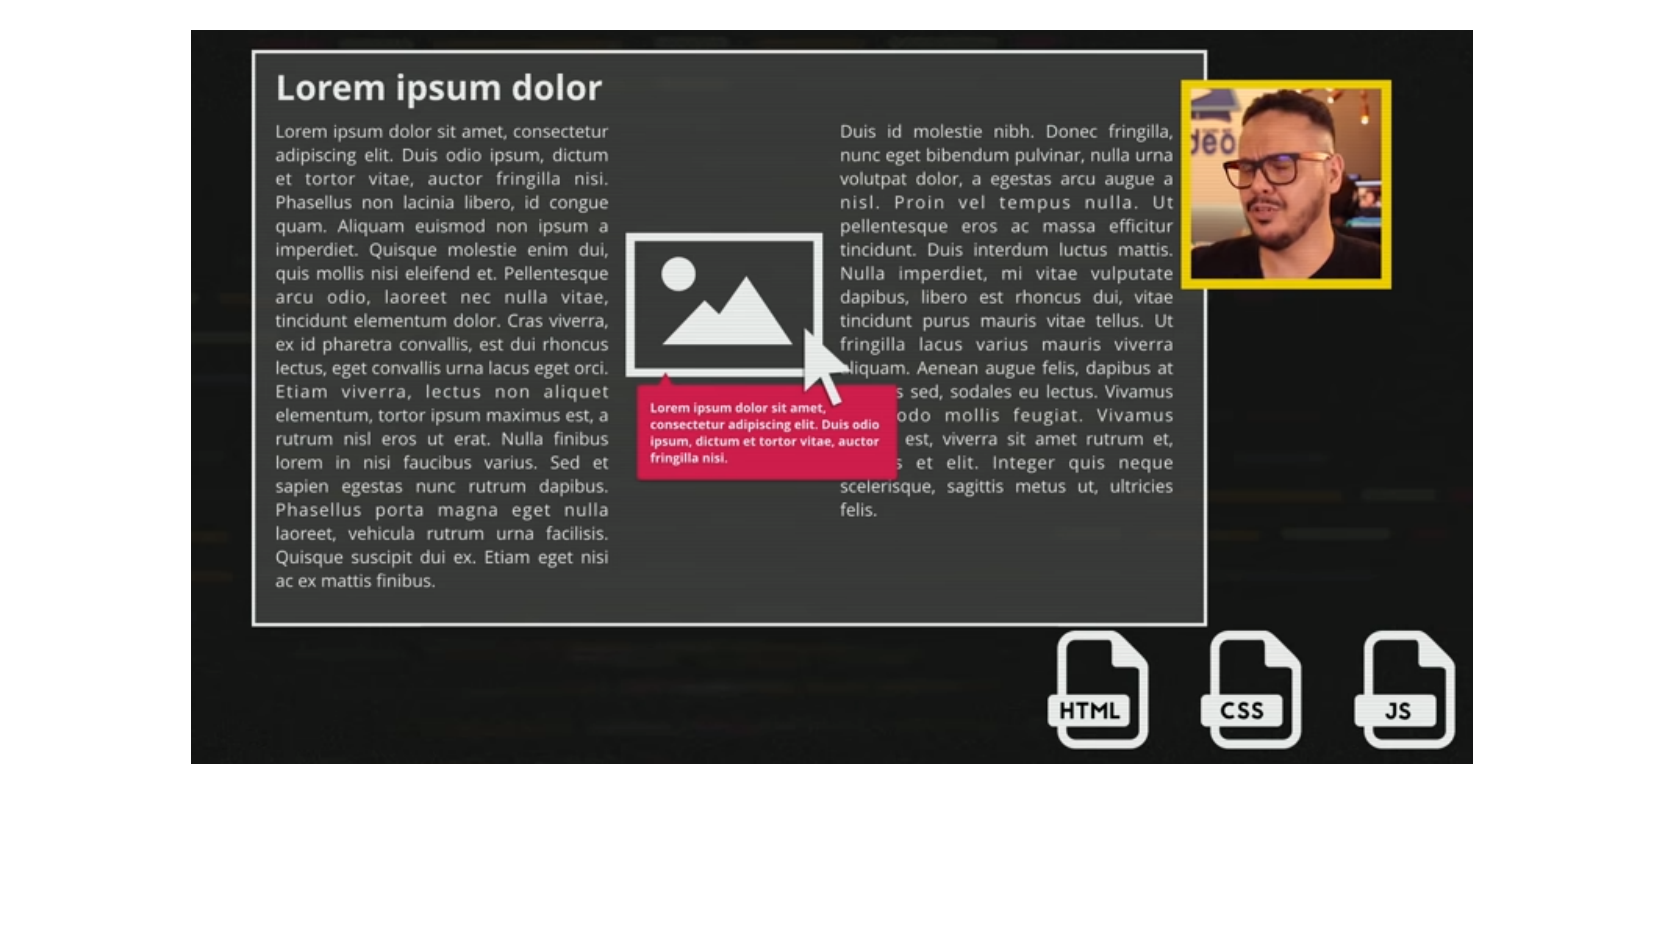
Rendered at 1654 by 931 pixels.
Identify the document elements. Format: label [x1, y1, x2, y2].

picture [191, 30, 1473, 764]
